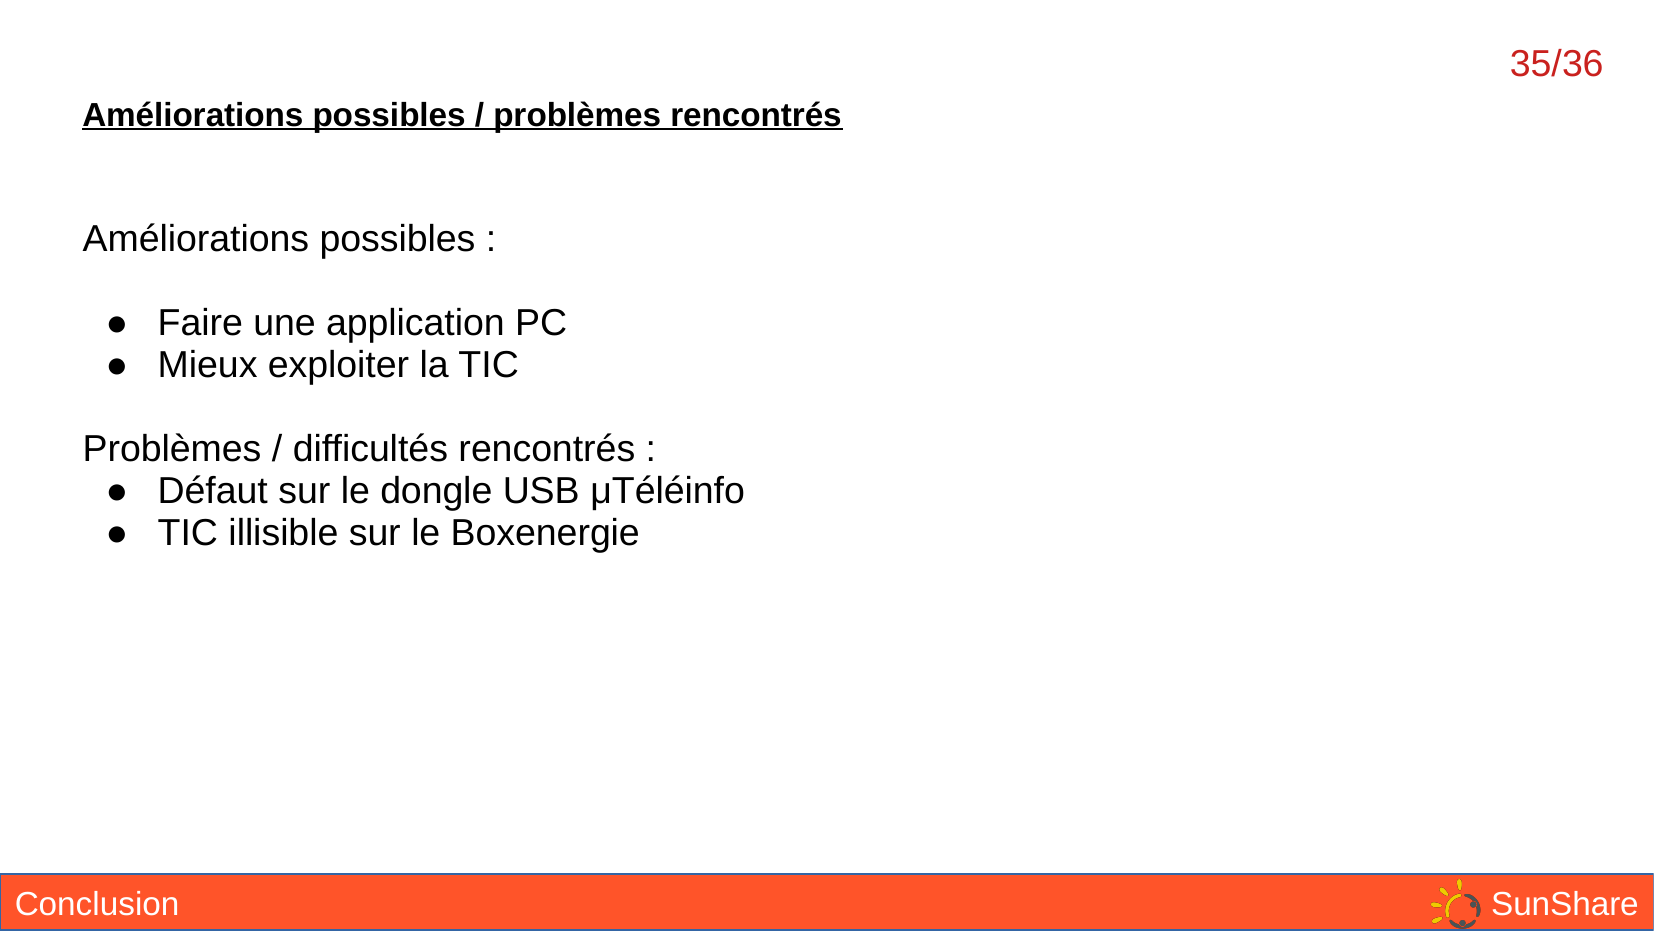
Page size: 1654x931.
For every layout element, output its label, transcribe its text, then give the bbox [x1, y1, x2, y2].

title Améliorations possibles / problèmes rencontrés [82, 37, 1571, 193]
text_box Conclusion [0, 874, 792, 931]
list Améliorations possibles : Faire une application PC Mieux exploiter la TIC Problèmes / difficultés rencontrés : Défaut sur le dongle USB μTéléinfo TIC illisible sur le Boxenergie [82, 217, 1071, 793]
picture [1429, 877, 1483, 931]
